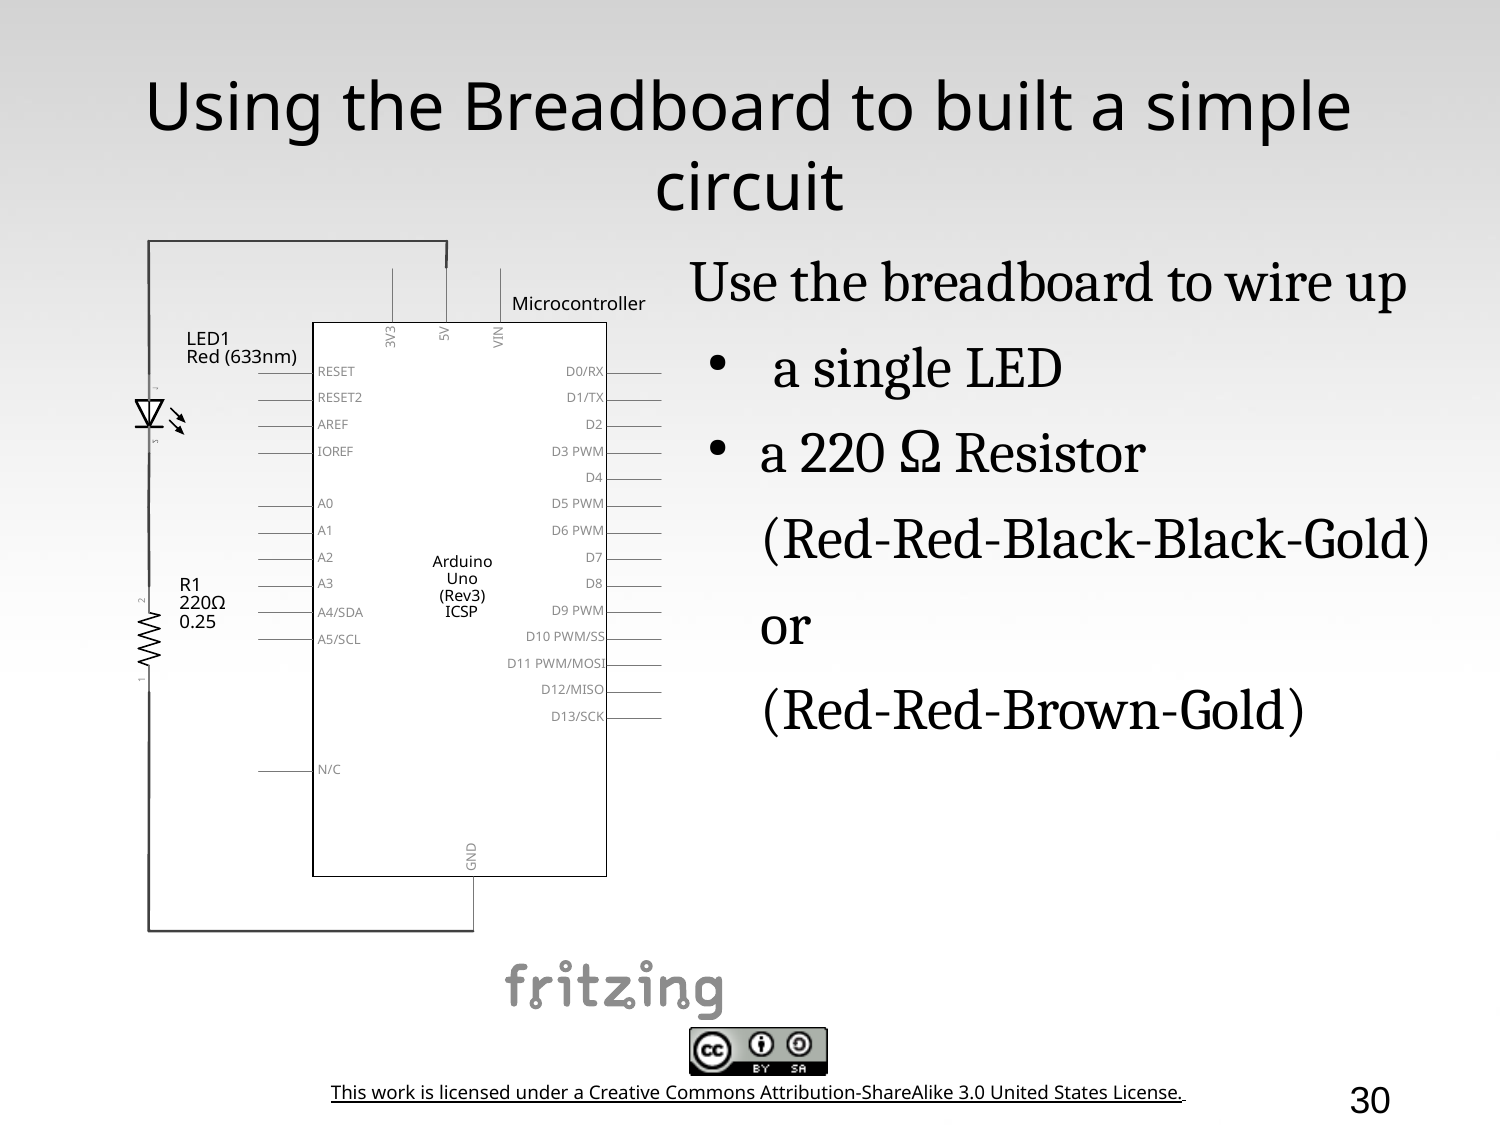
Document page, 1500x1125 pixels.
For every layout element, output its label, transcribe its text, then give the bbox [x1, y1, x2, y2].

title Using the Breadboard to built a simple circuit [112, 49, 1388, 238]
list Use the breadboard to wire up a single LED a 220 Ω Resistor (Red-Red-Black-Black-Gold) or (Red-Red-Brown-Gold) [675, 235, 1471, 948]
picture [0, 0, 1500, 1125]
